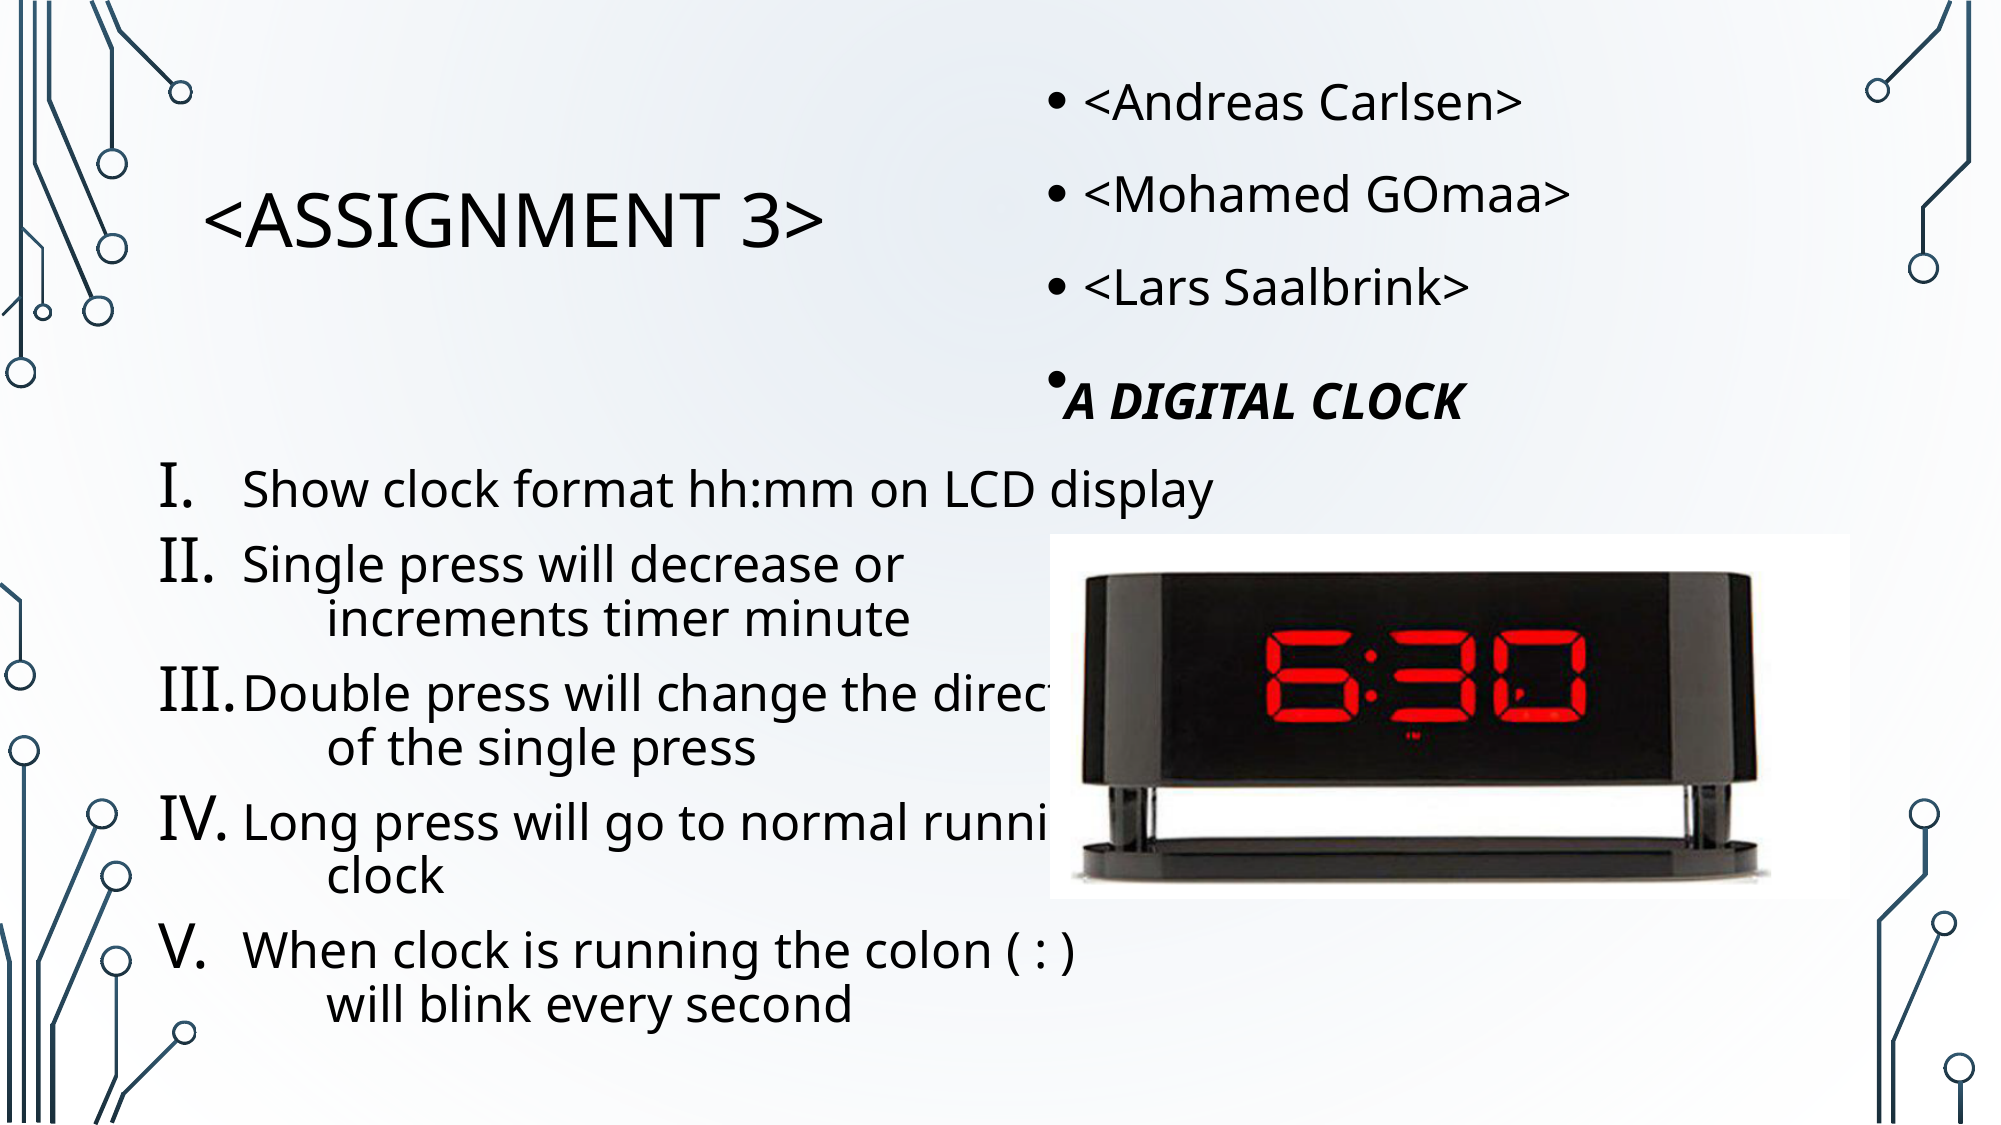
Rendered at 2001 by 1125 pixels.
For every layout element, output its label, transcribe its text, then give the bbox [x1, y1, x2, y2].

picture [1050, 534, 1850, 899]
list <Andreas Carlsen> <Mohamed GOmaa> <Lars Saalbrink> [1030, 50, 1832, 497]
list A digital clock [1050, 369, 1813, 505]
title <Assignment 3> [187, 101, 1030, 344]
list Show clock format hh:mm on LCD display Single press will decrease or increments timer minute Double press will change the direction of the single press Long press will go to normal running clock When clock is running the colon ( : ) will blink every second [143, 454, 1375, 1042]
